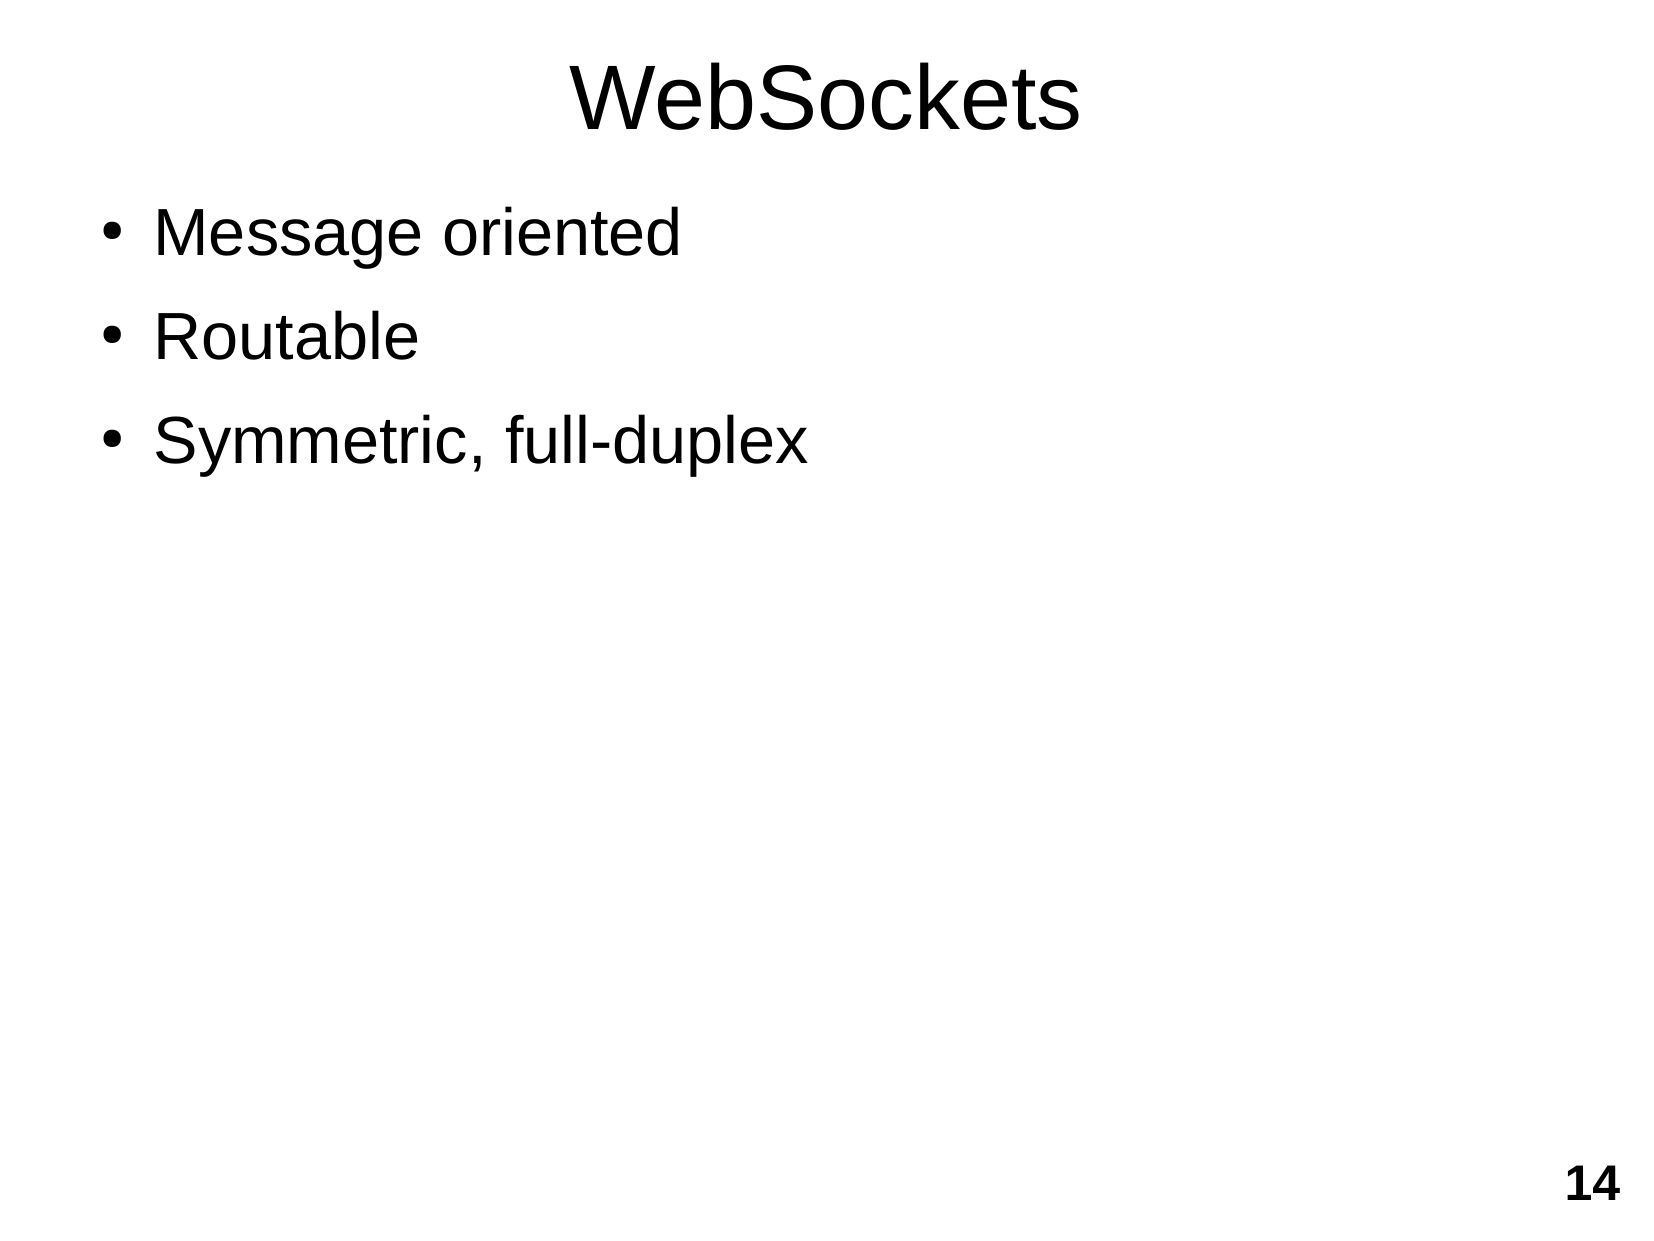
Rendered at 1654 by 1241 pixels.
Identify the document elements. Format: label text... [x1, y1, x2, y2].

list Message oriented Routable Symmetric, full-duplex [82, 195, 1571, 1156]
title WebSockets [82, 15, 1571, 181]
